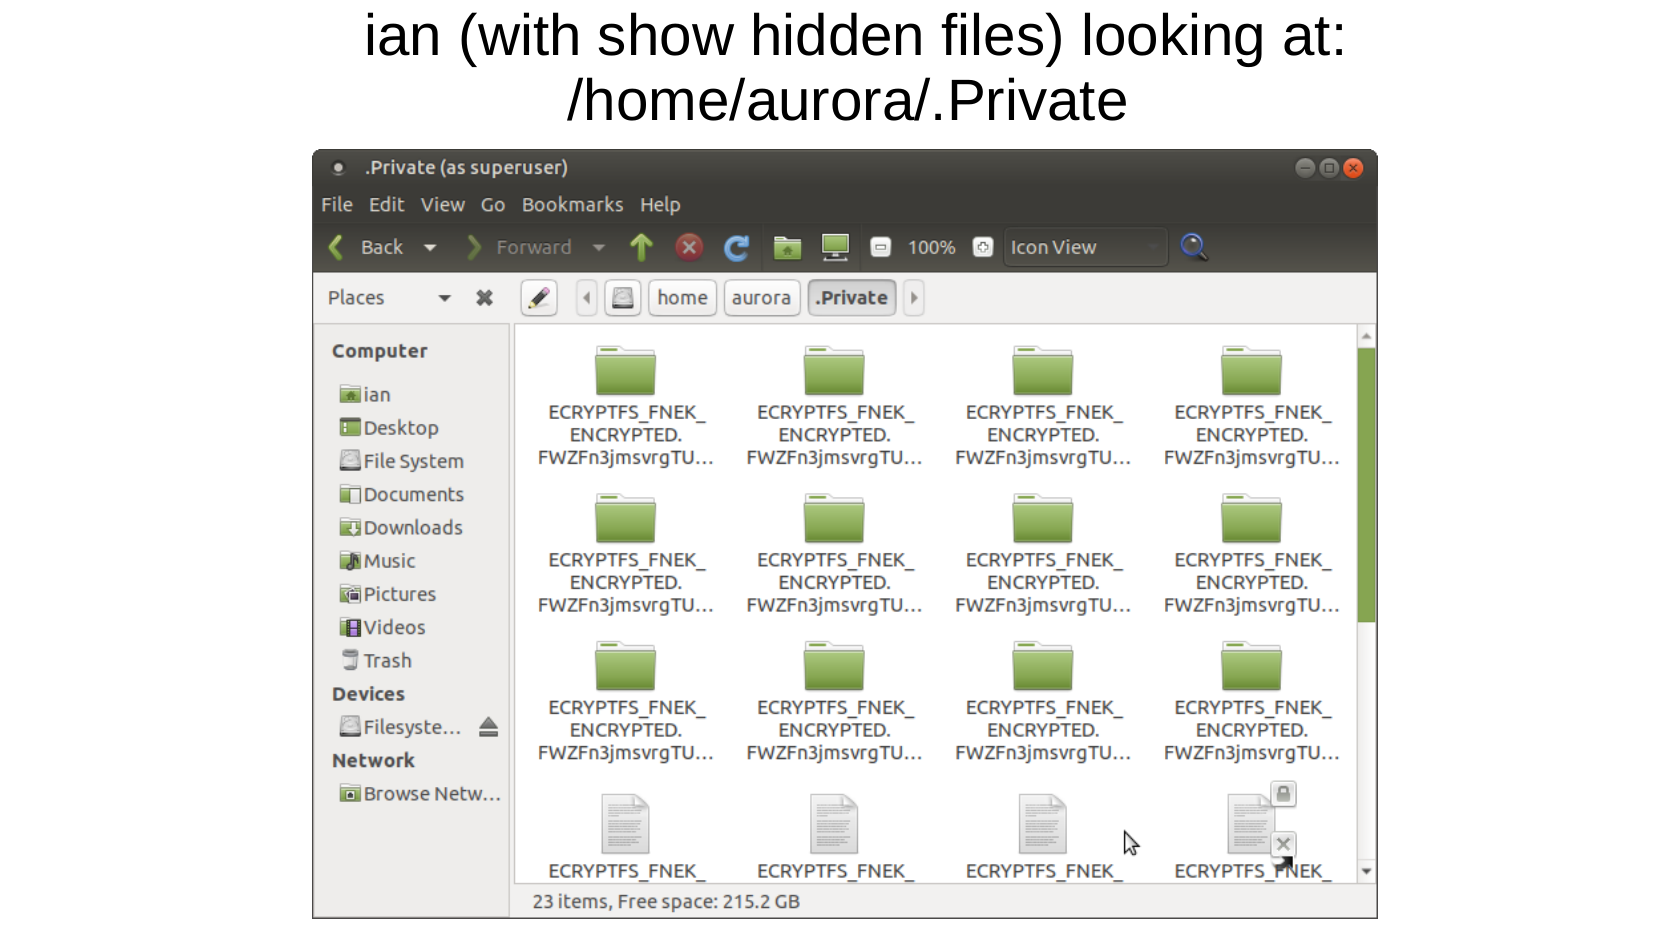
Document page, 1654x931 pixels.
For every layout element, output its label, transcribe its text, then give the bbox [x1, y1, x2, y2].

picture [312, 149, 1378, 919]
title ian (with show hidden files) looking at: /home/aurora/.Private [35, 2, 1626, 133]
